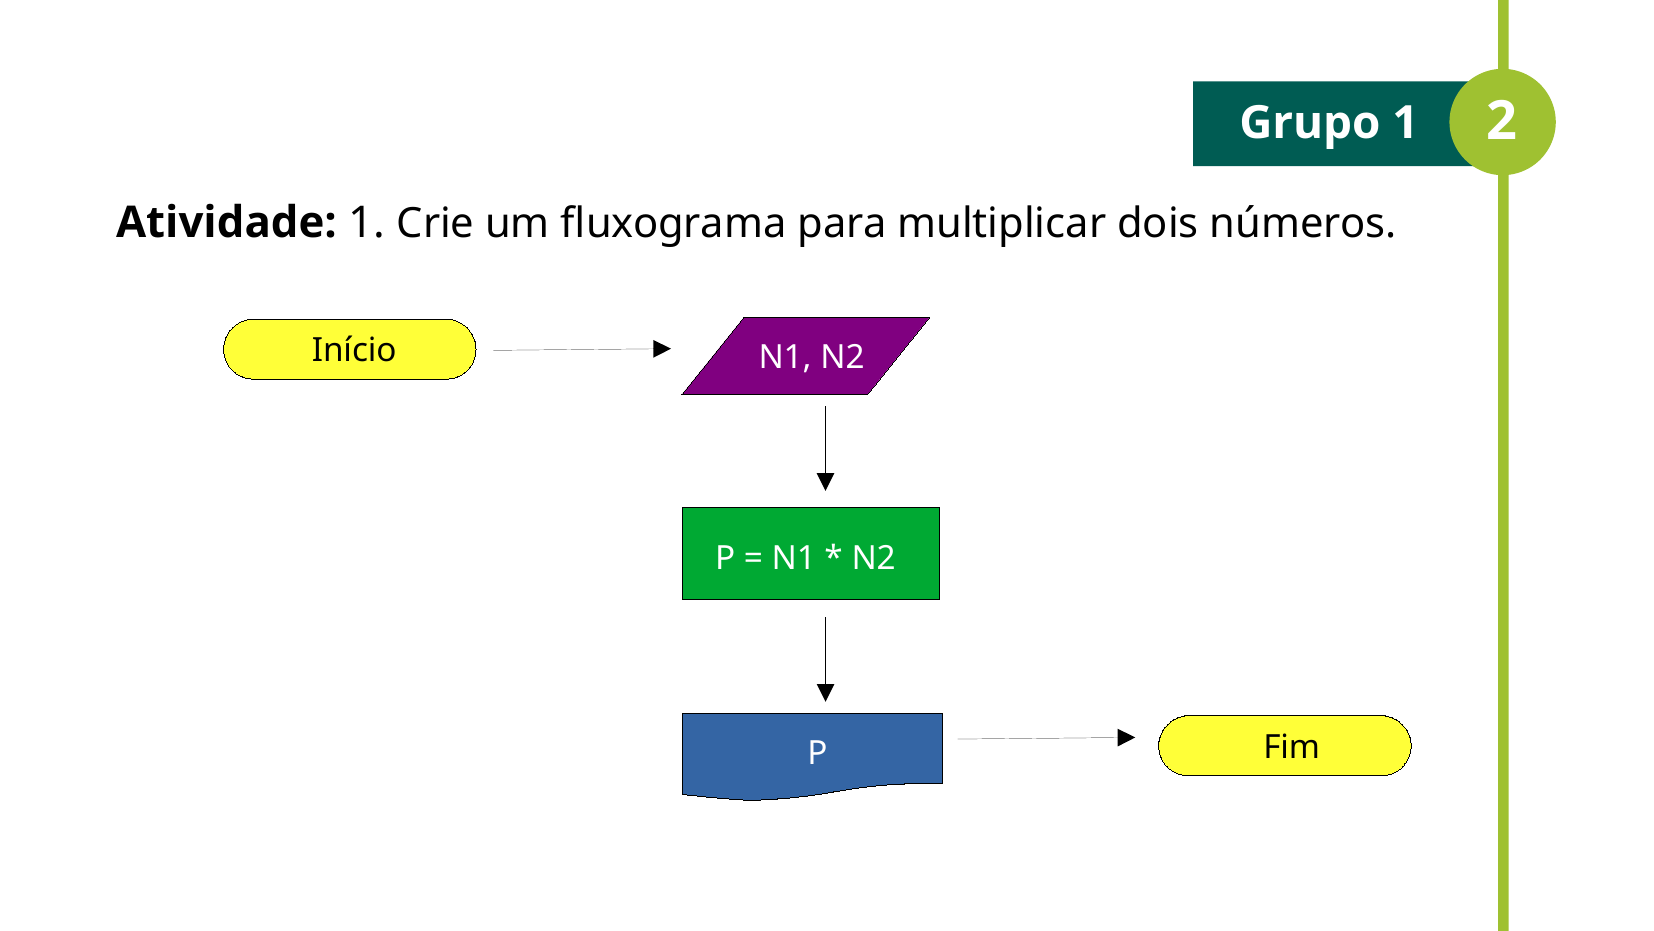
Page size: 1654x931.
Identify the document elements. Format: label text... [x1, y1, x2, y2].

text_box Início [297, 319, 444, 390]
text_box [1532, 77, 1556, 167]
text_box [223, 319, 297, 380]
text_box [444, 319, 477, 380]
text_box Grupo 1 [1211, 81, 1434, 161]
text_box P [688, 721, 946, 803]
text_box Fim [1248, 715, 1396, 787]
text_box [682, 507, 940, 600]
text_box [1396, 719, 1412, 772]
text_box N1, N2 [743, 325, 910, 407]
text_box [681, 317, 930, 395]
text_box [1474, 167, 1531, 931]
text_box P = N1 * N2 [700, 526, 958, 608]
text_box Atividade: 1. Crie um fluxograma para multiplicar dois números. [101, 183, 1498, 257]
text_box 2 [1453, 74, 1532, 167]
text_box [1193, 81, 1453, 167]
text_box [1158, 715, 1248, 776]
text_box [1479, 0, 1526, 74]
text_box [682, 713, 943, 796]
